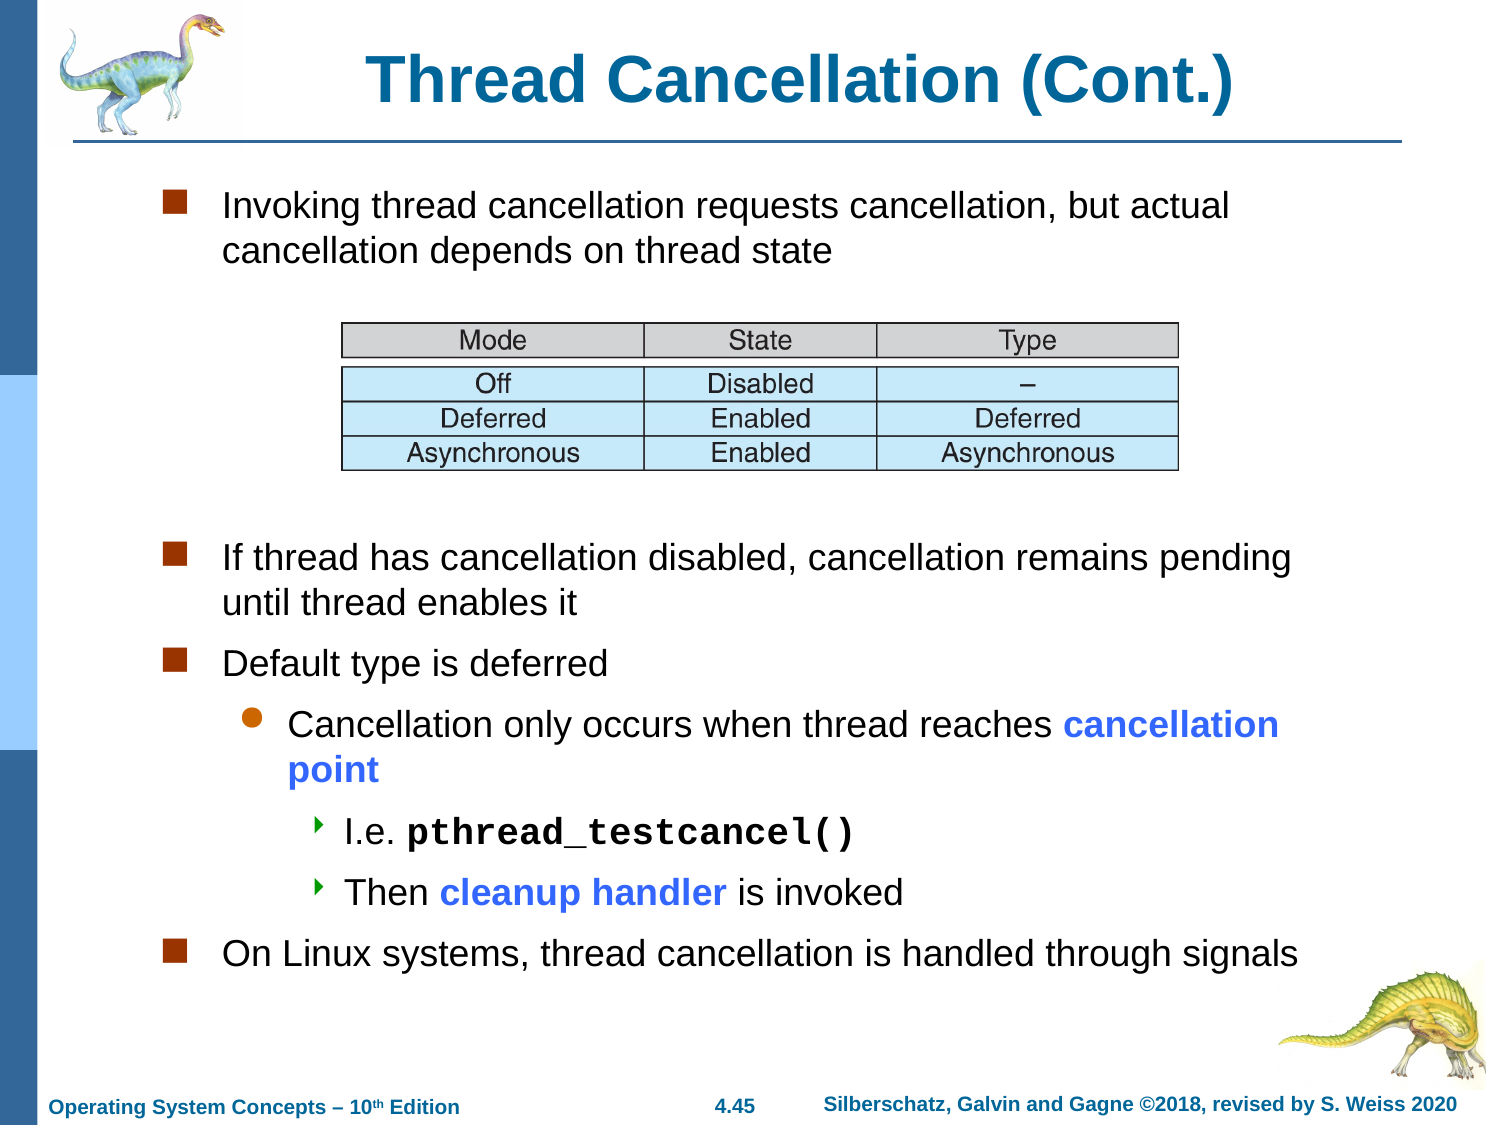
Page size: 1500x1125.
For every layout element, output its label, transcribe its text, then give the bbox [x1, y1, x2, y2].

title Thread Cancellation (Cont.) [177, 28, 1425, 124]
list Invoking thread cancellation requests cancellation, but actual cancellation depends on thread state If thread has cancellation disabled, cancellation remains pending until thread enables it Default type is deferred Cancellation only occurs when thread reaches cancellation point I.e. pthread_testcancel() Then cleanup handler is invoked On Linux systems, thread cancellation is handled through signals [150, 173, 1334, 988]
picture [1140, 1096, 1148, 1101]
picture [46, 0, 243, 149]
picture [1275, 959, 1486, 1090]
picture [341, 322, 1179, 471]
